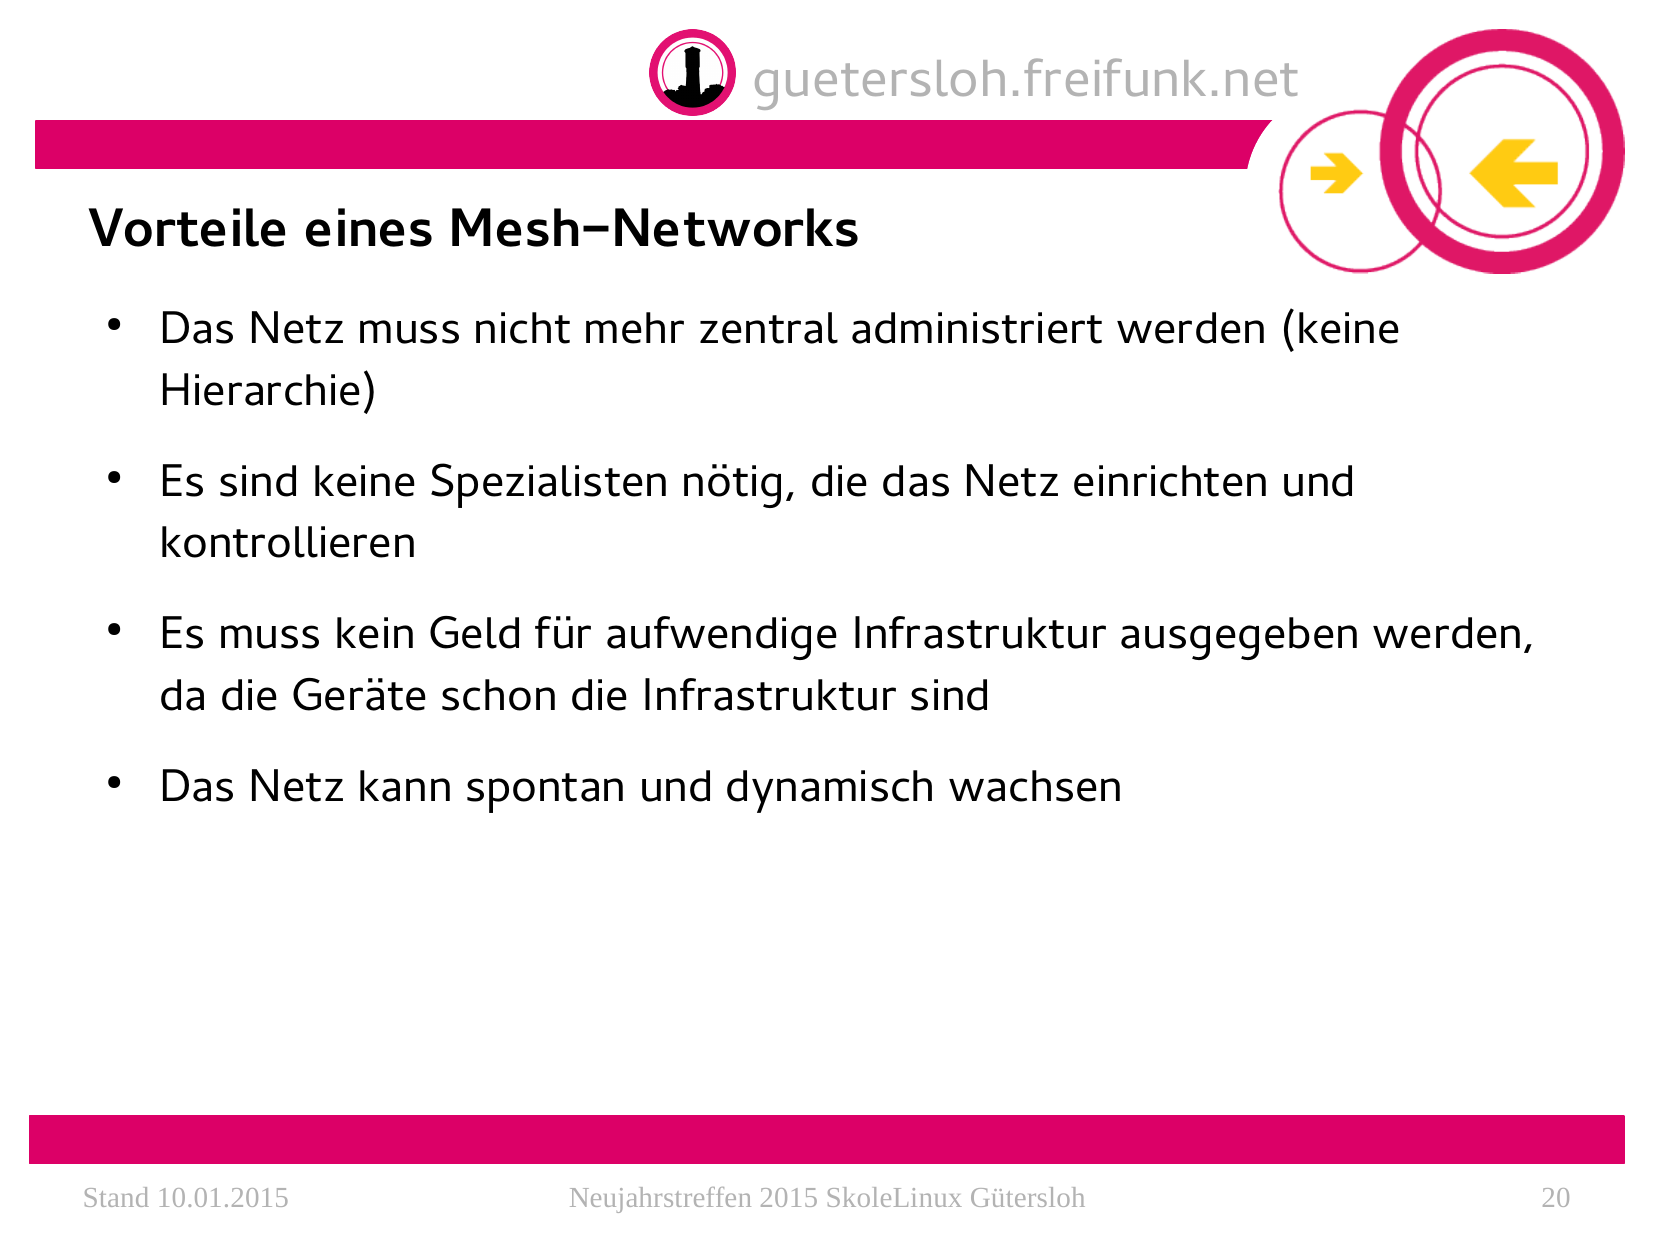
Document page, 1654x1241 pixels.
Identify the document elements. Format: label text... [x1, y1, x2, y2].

list Das Netz muss nicht mehr zentral administriert werden (keine Hierarchie) Es sind keine Spezialisten nötig, die das Netz einrichten und kontrollieren Es muss kein Geld für aufwendige Infrastruktur ausgegeben werden, da die Geräte schon die Infrastruktur sind Das Netz kann spontan und dynamisch wachsen [88, 295, 1565, 1049]
title Vorteile eines Mesh-Networks [88, 196, 1123, 271]
picture [1278, 29, 1625, 274]
picture [649, 29, 736, 116]
